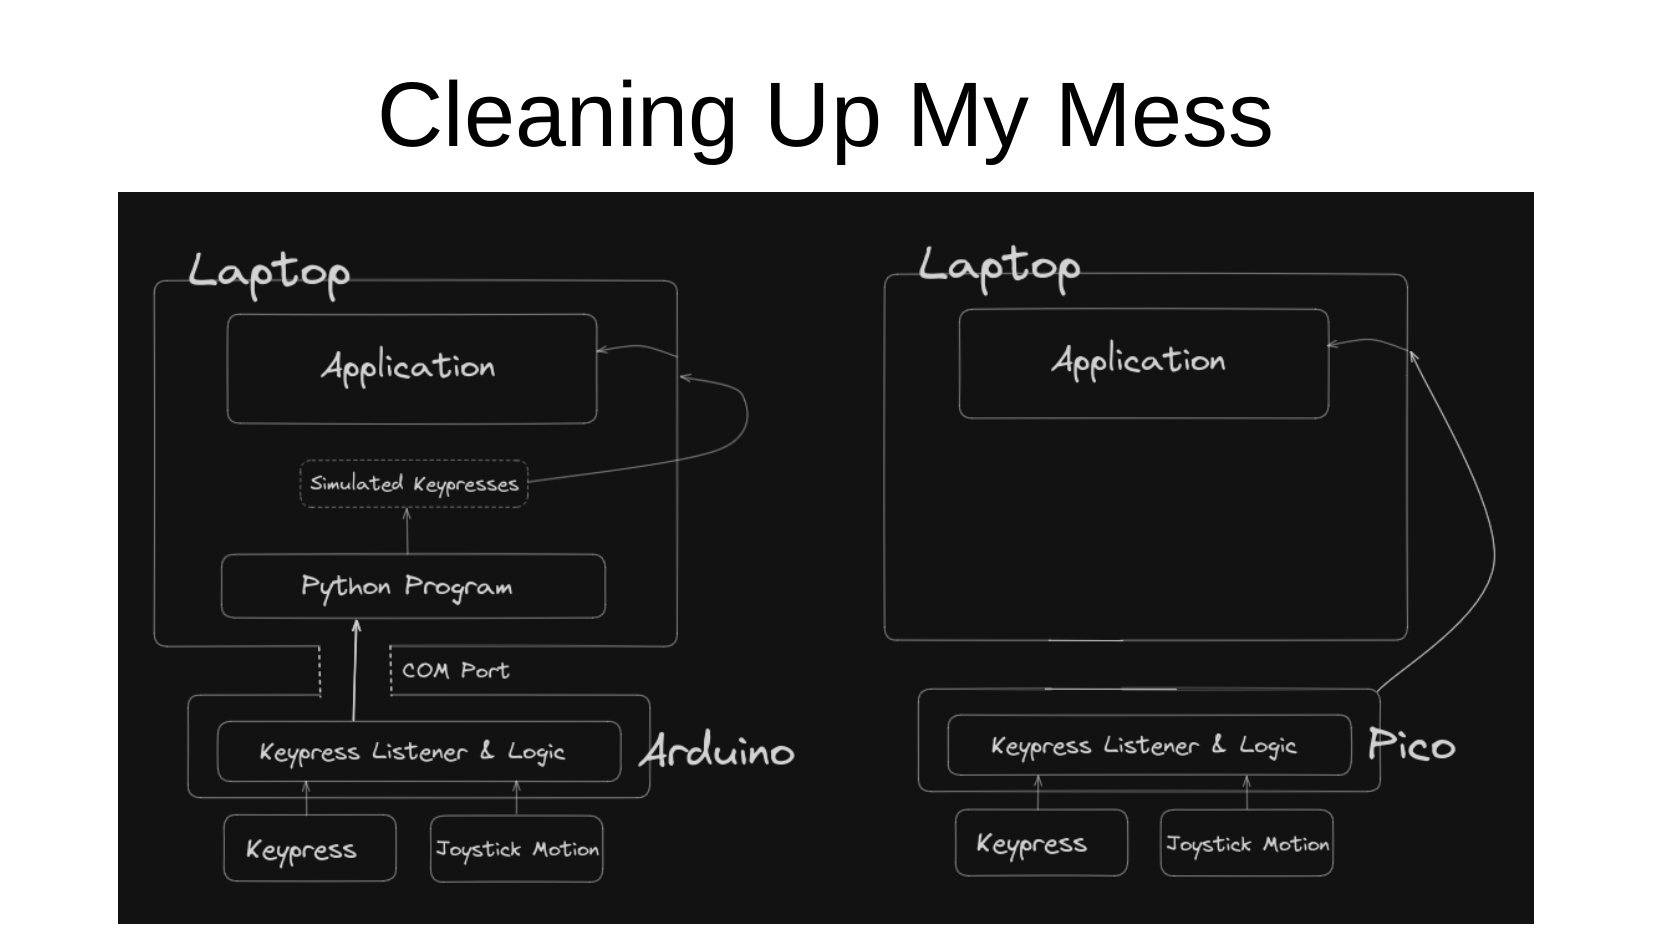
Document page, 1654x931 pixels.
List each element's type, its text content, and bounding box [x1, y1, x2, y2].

picture [118, 192, 1534, 924]
title Cleaning Up My Mess [82, 37, 1571, 193]
